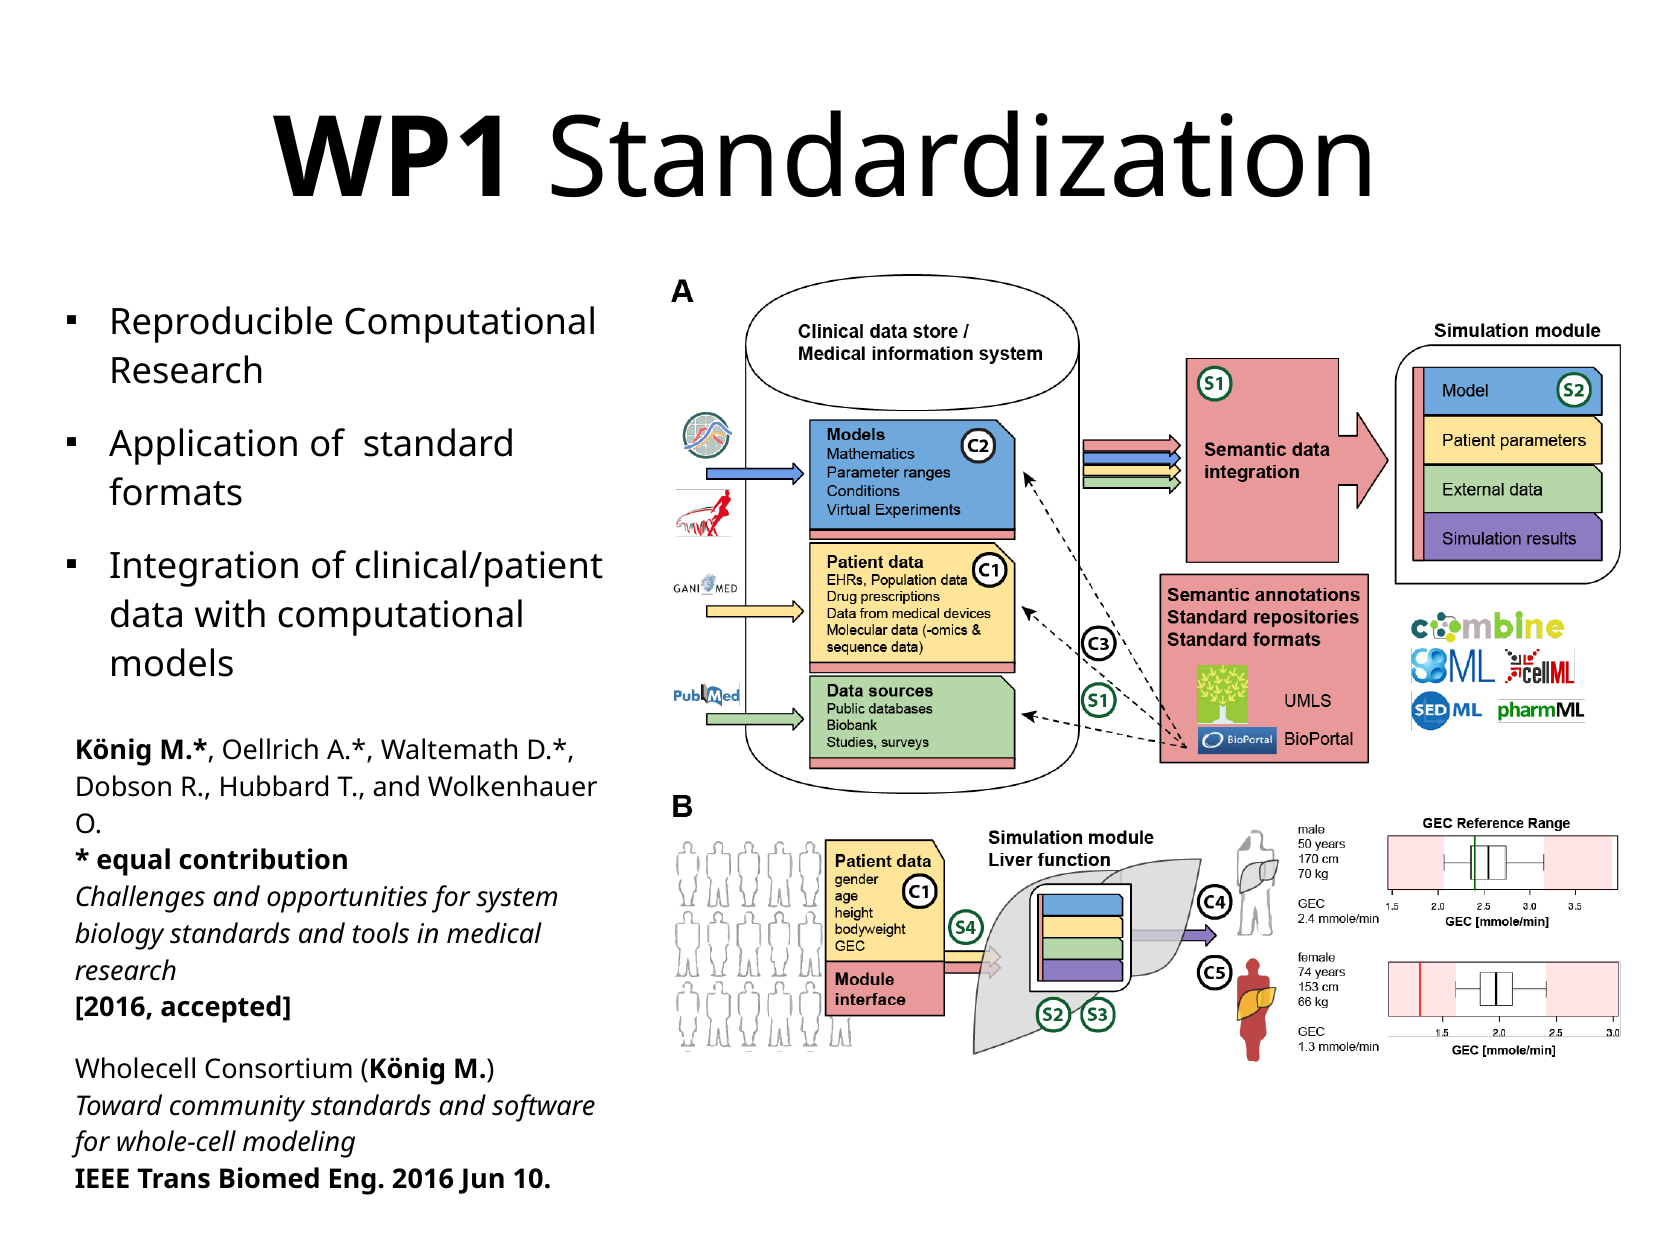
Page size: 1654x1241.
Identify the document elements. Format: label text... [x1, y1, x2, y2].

picture [670, 274, 1621, 1069]
list Reproducible Computational Research Application of standard formats Integration of clinical/patient data with computational models [53, 296, 646, 691]
title WP1 Standardization [82, 49, 1571, 257]
text_box König M.*, Oellrich A.*, Waltemath D.*, Dobson R., Hubbard T., and Wolkenhauer O. * equal contribution Challenges and opportunities for system biology standards and tools in medical research [2016, accepted] Wholecell Consortium (König M.) Toward community standards and software for whole-cell modeling IEEE Trans Biomed Eng. 2016 Jun 10. [60, 723, 646, 1154]
